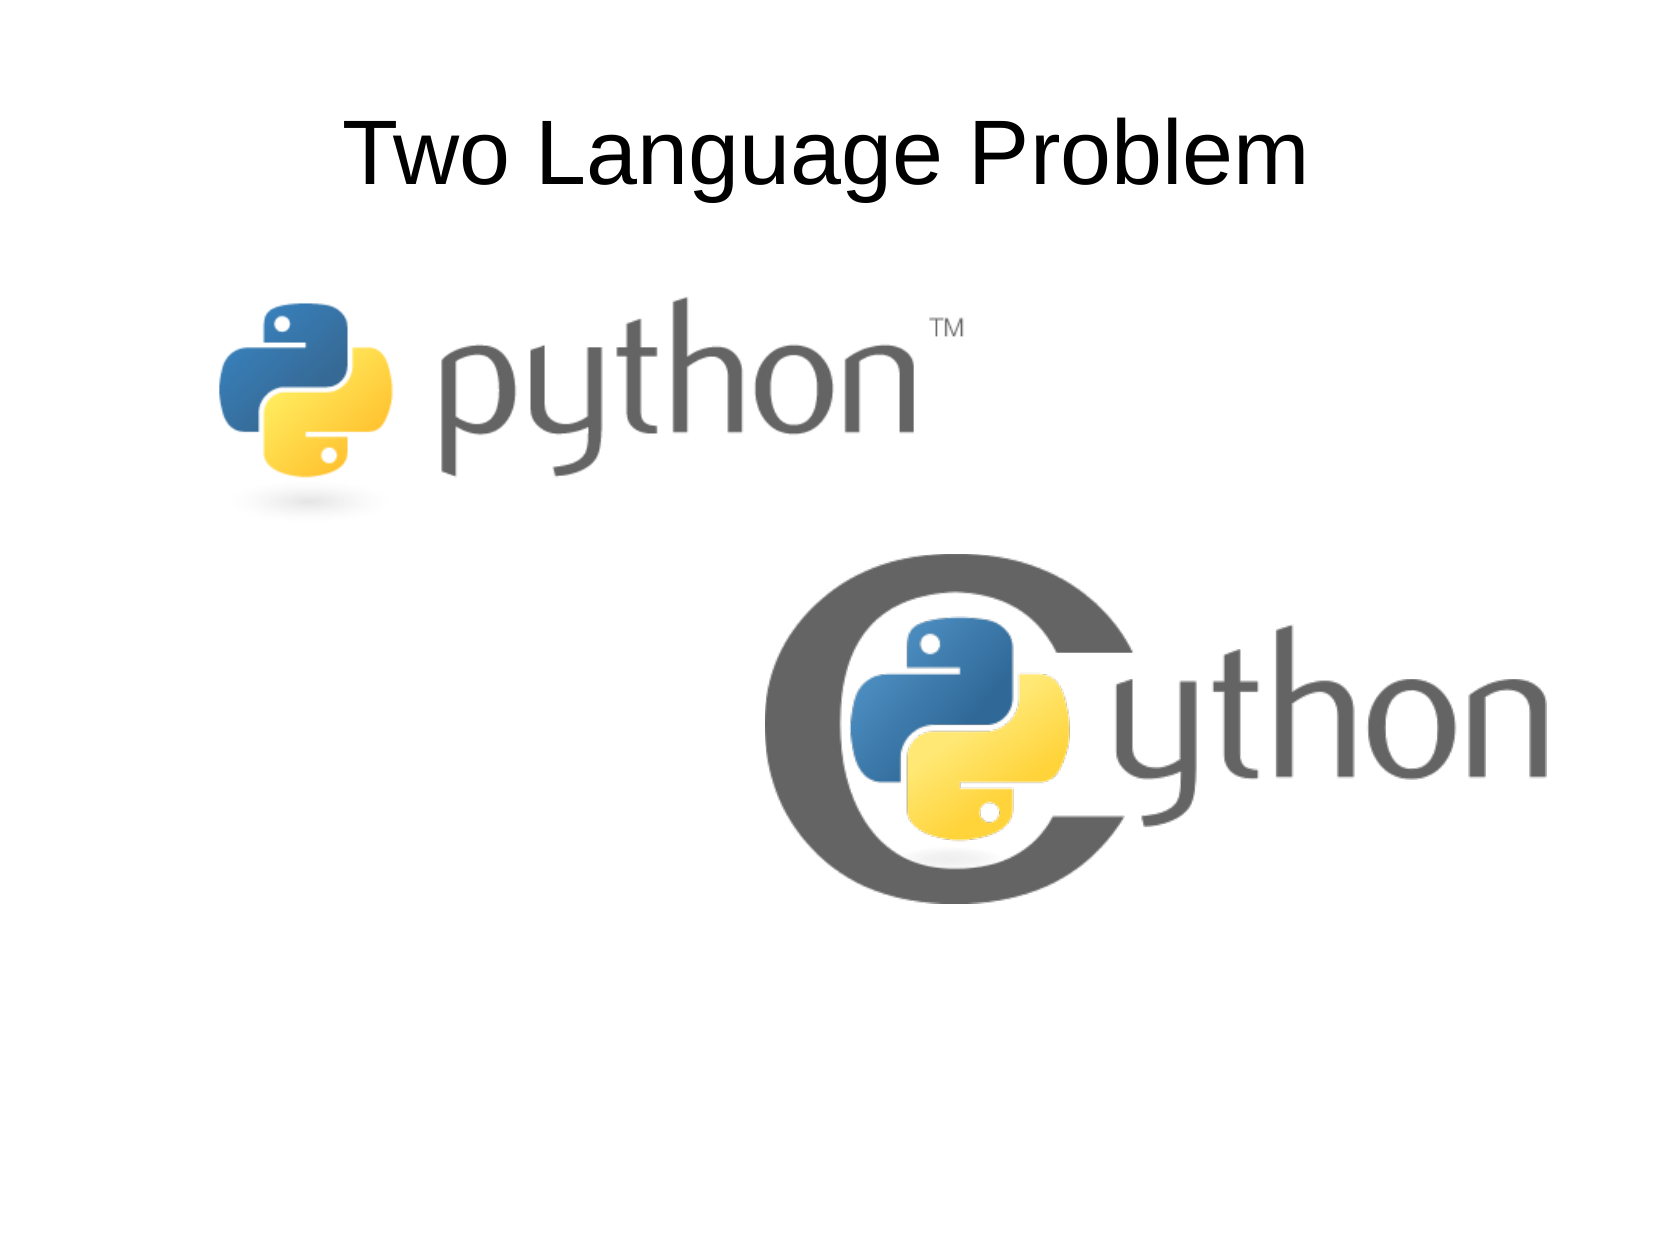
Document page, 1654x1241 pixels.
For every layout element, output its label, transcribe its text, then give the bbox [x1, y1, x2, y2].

title Two Language Problem [82, 49, 1571, 257]
picture [96, 252, 1547, 904]
